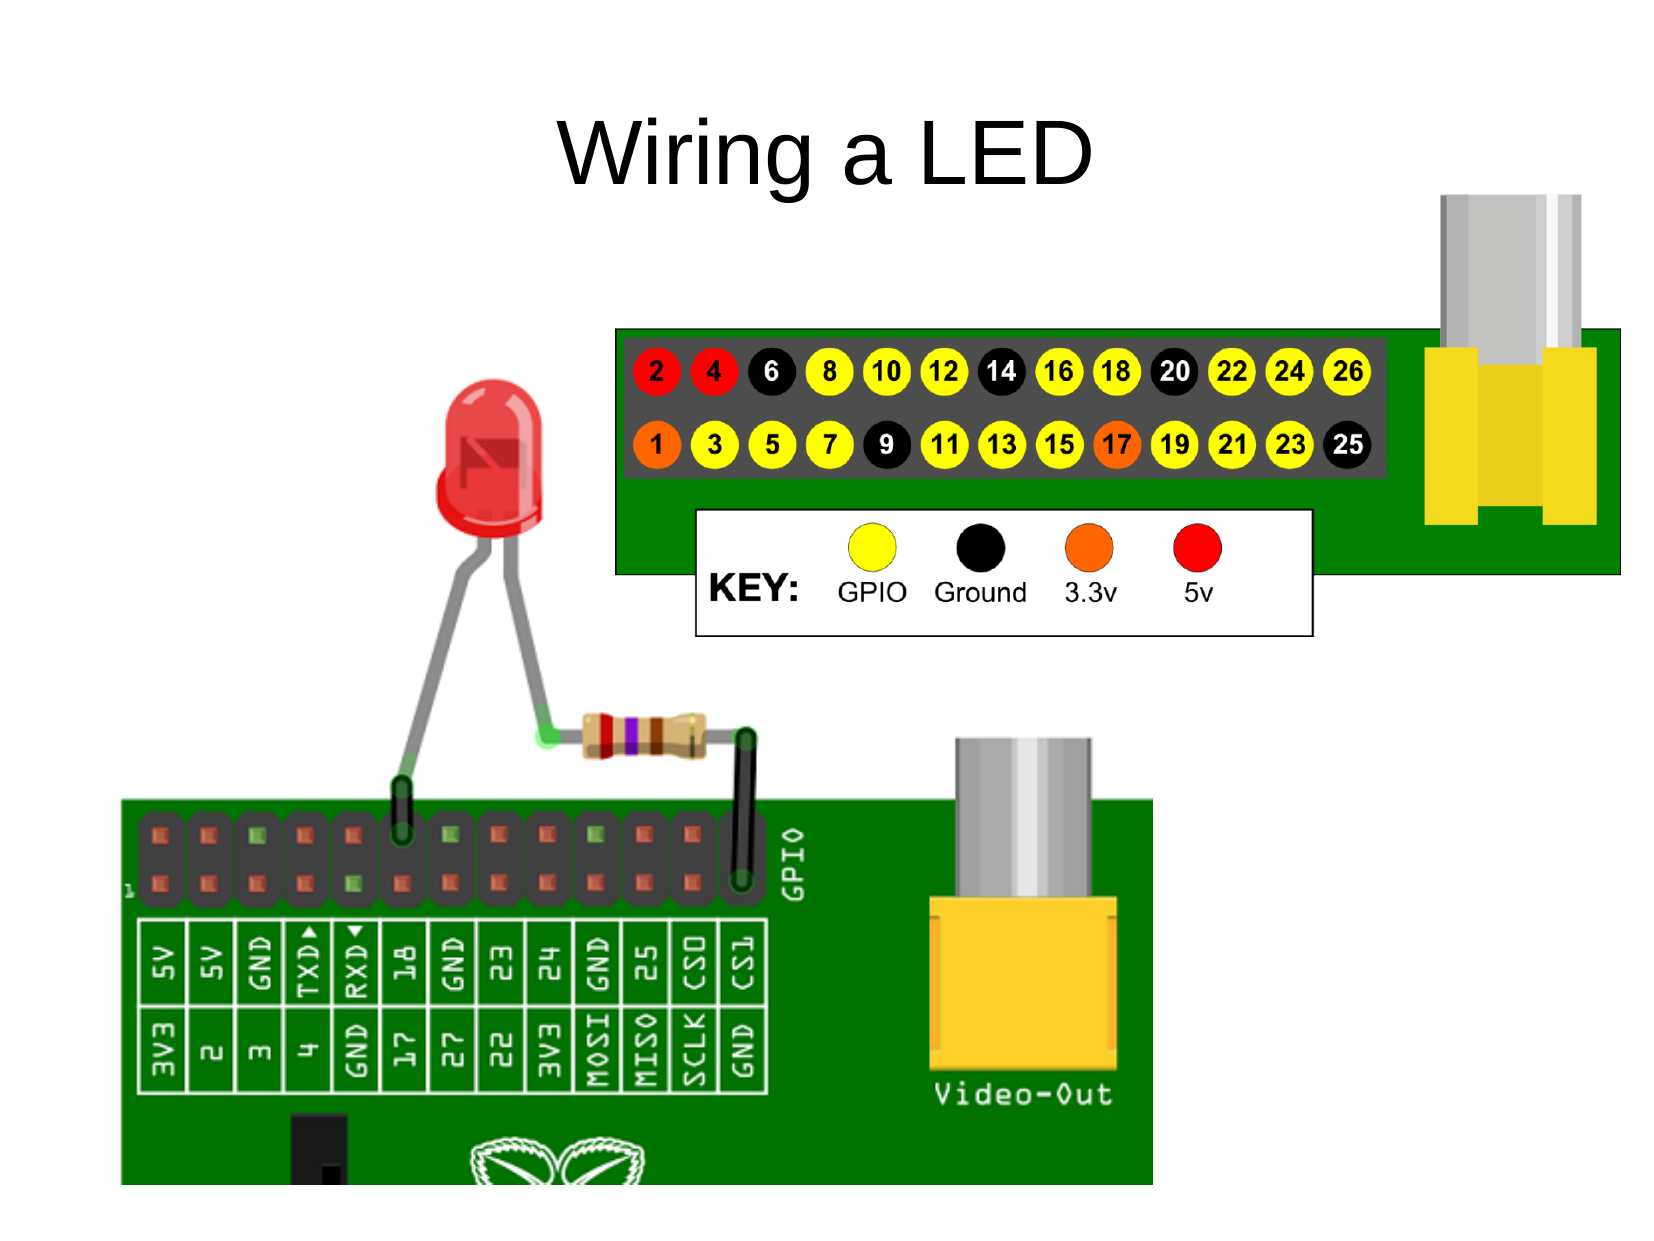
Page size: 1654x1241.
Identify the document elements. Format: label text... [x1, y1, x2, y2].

picture [30, 194, 1621, 1186]
title Wiring a LED [82, 49, 1571, 257]
